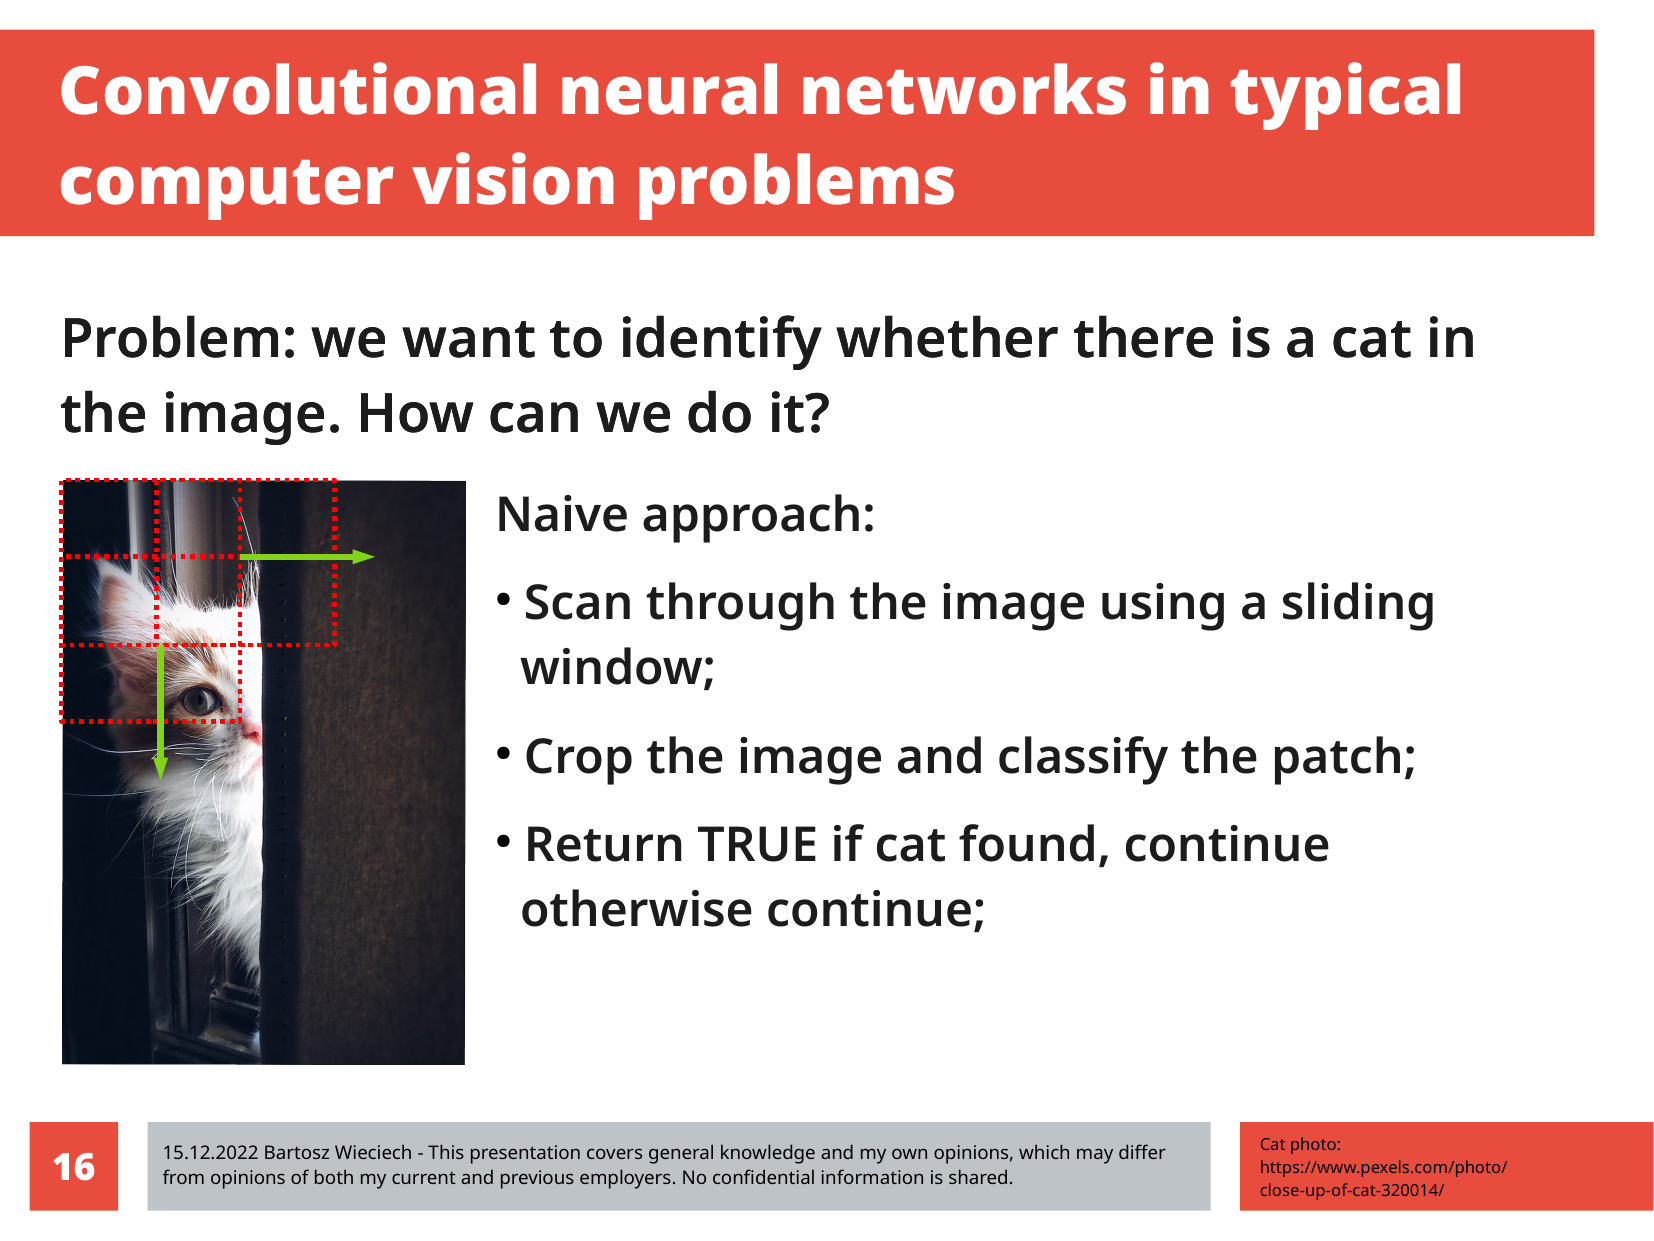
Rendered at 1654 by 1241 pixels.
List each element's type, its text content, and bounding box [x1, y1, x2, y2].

text_box Cat photo: https://www.pexels.com/photo/close-up-of-cat-320014/ [1245, 1125, 1561, 1209]
picture [61, 921, 465, 1066]
list Naive approach: Scan through the image using a sliding window; Crop the image and classify the patch; Return TRUE if cat found, continue otherwise continue; Change window size if cat still not found and start again ... [495, 480, 1531, 1101]
title Convolutional neural networks in typical computer vision problems [59, 76, 1595, 225]
list Problem: we want to identify whether there is a cat in the image. How can we do it? [60, 300, 1566, 921]
